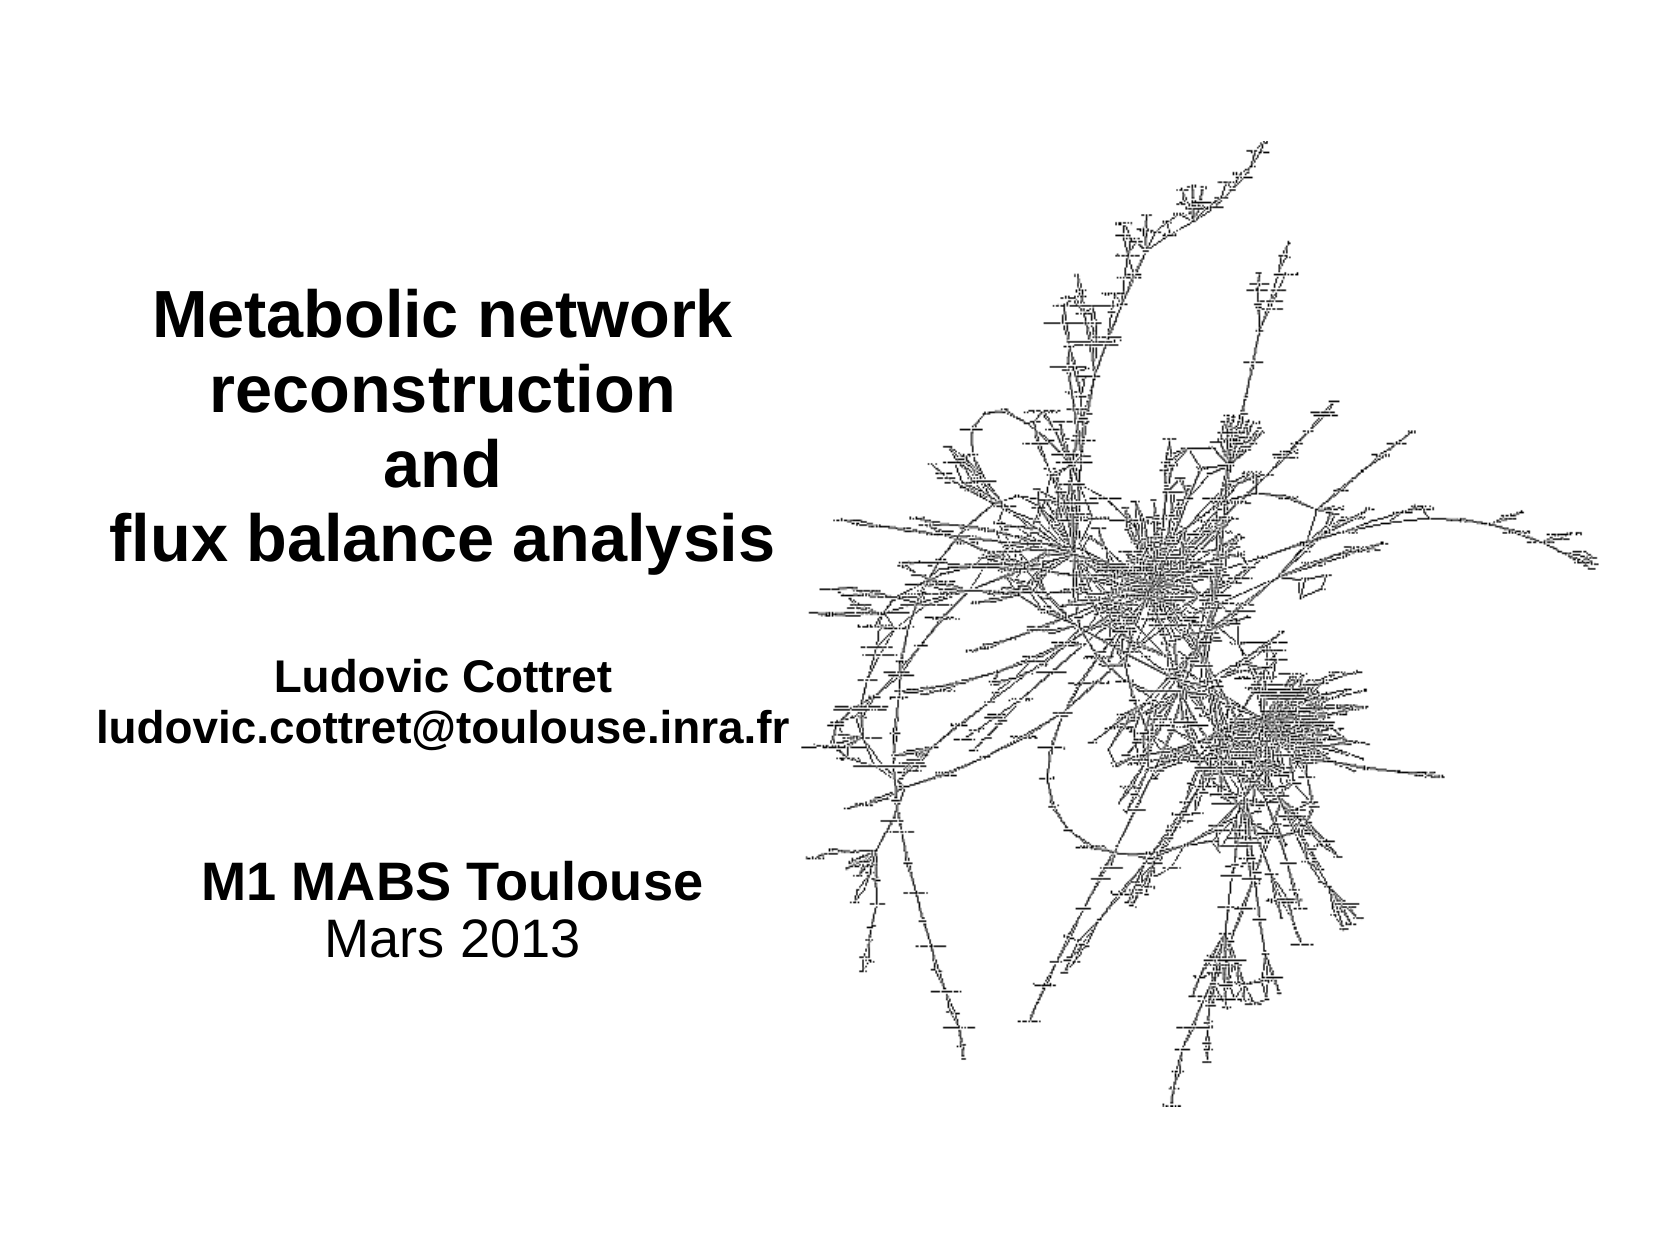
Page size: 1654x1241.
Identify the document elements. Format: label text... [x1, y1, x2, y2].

text_box Metabolic network reconstruction and flux balance analysis Ludovic Cottret ludovic.cottret@toulouse.inra.fr M1 MABS Toulouse Mars 2013 [82, 213, 804, 1032]
picture [767, 141, 1654, 1107]
